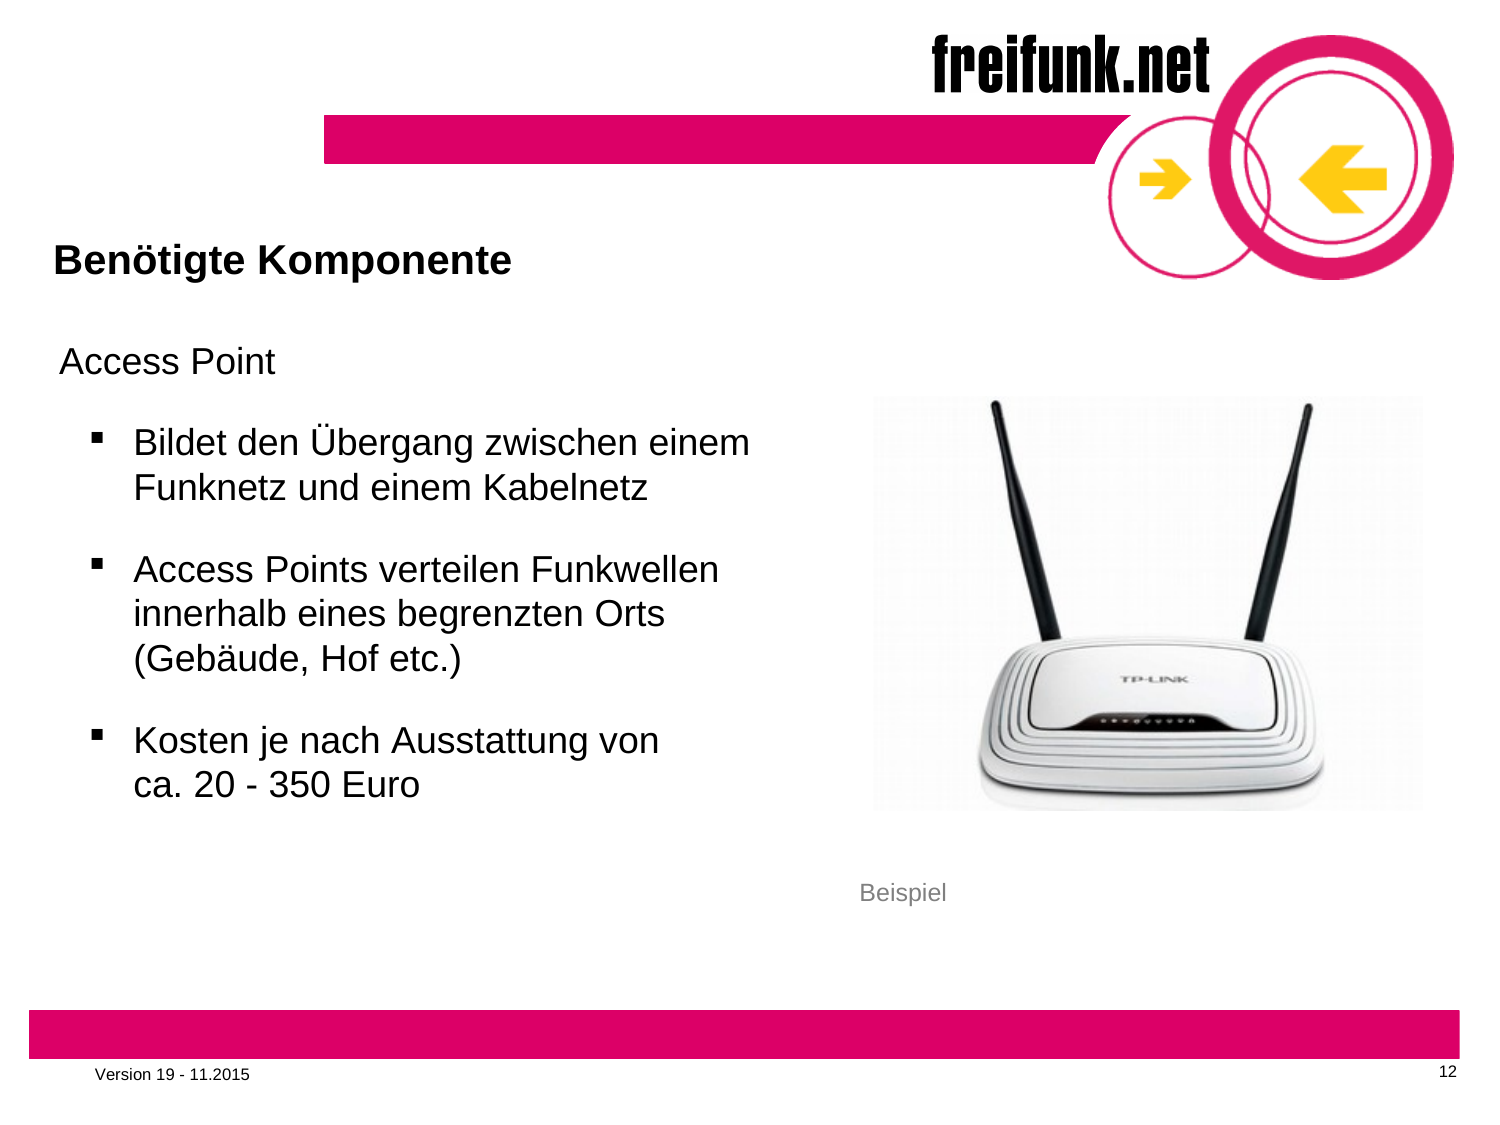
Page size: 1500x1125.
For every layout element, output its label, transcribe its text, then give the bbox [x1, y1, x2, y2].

text_box Beispiel [844, 869, 1058, 988]
text_box Benötigte Komponente [53, 233, 1046, 313]
picture [932, 34, 1454, 280]
picture [873, 396, 1423, 811]
text_box Access Point Bildet den Übergang zwischen einem Funknetz und einem Kabelnetz Access Points verteilen Funkwellen innerhalb eines begrenzten Orts (Gebäude, Hof etc.) Kosten je nach Ausstattung von ca. 20 - 350 Euro [59, 337, 793, 976]
